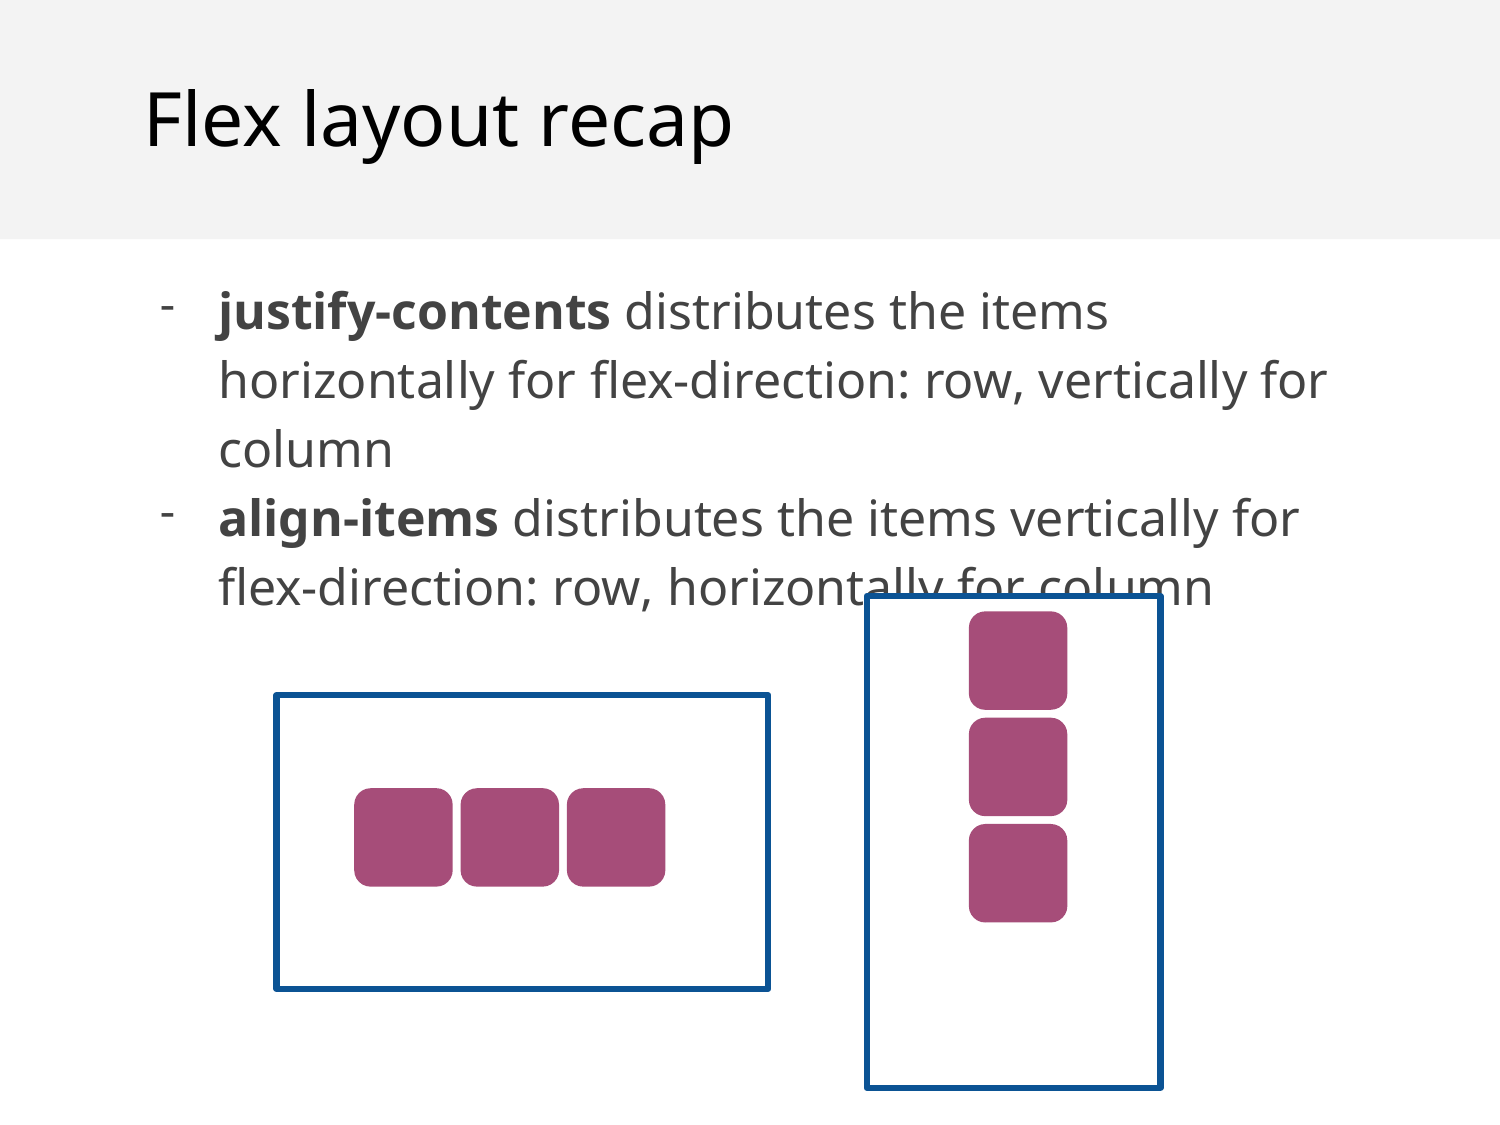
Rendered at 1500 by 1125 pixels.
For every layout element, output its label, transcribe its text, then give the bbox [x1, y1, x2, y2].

text_box [276, 695, 769, 989]
list justify-contents distributes the items horizontally for flex-direction: row, vertically for column align-items distributes the items vertically for flex-direction: row, horizontally for column [128, 255, 1372, 547]
text_box [866, 596, 1161, 1088]
title Flex layout recap [128, 56, 1372, 183]
